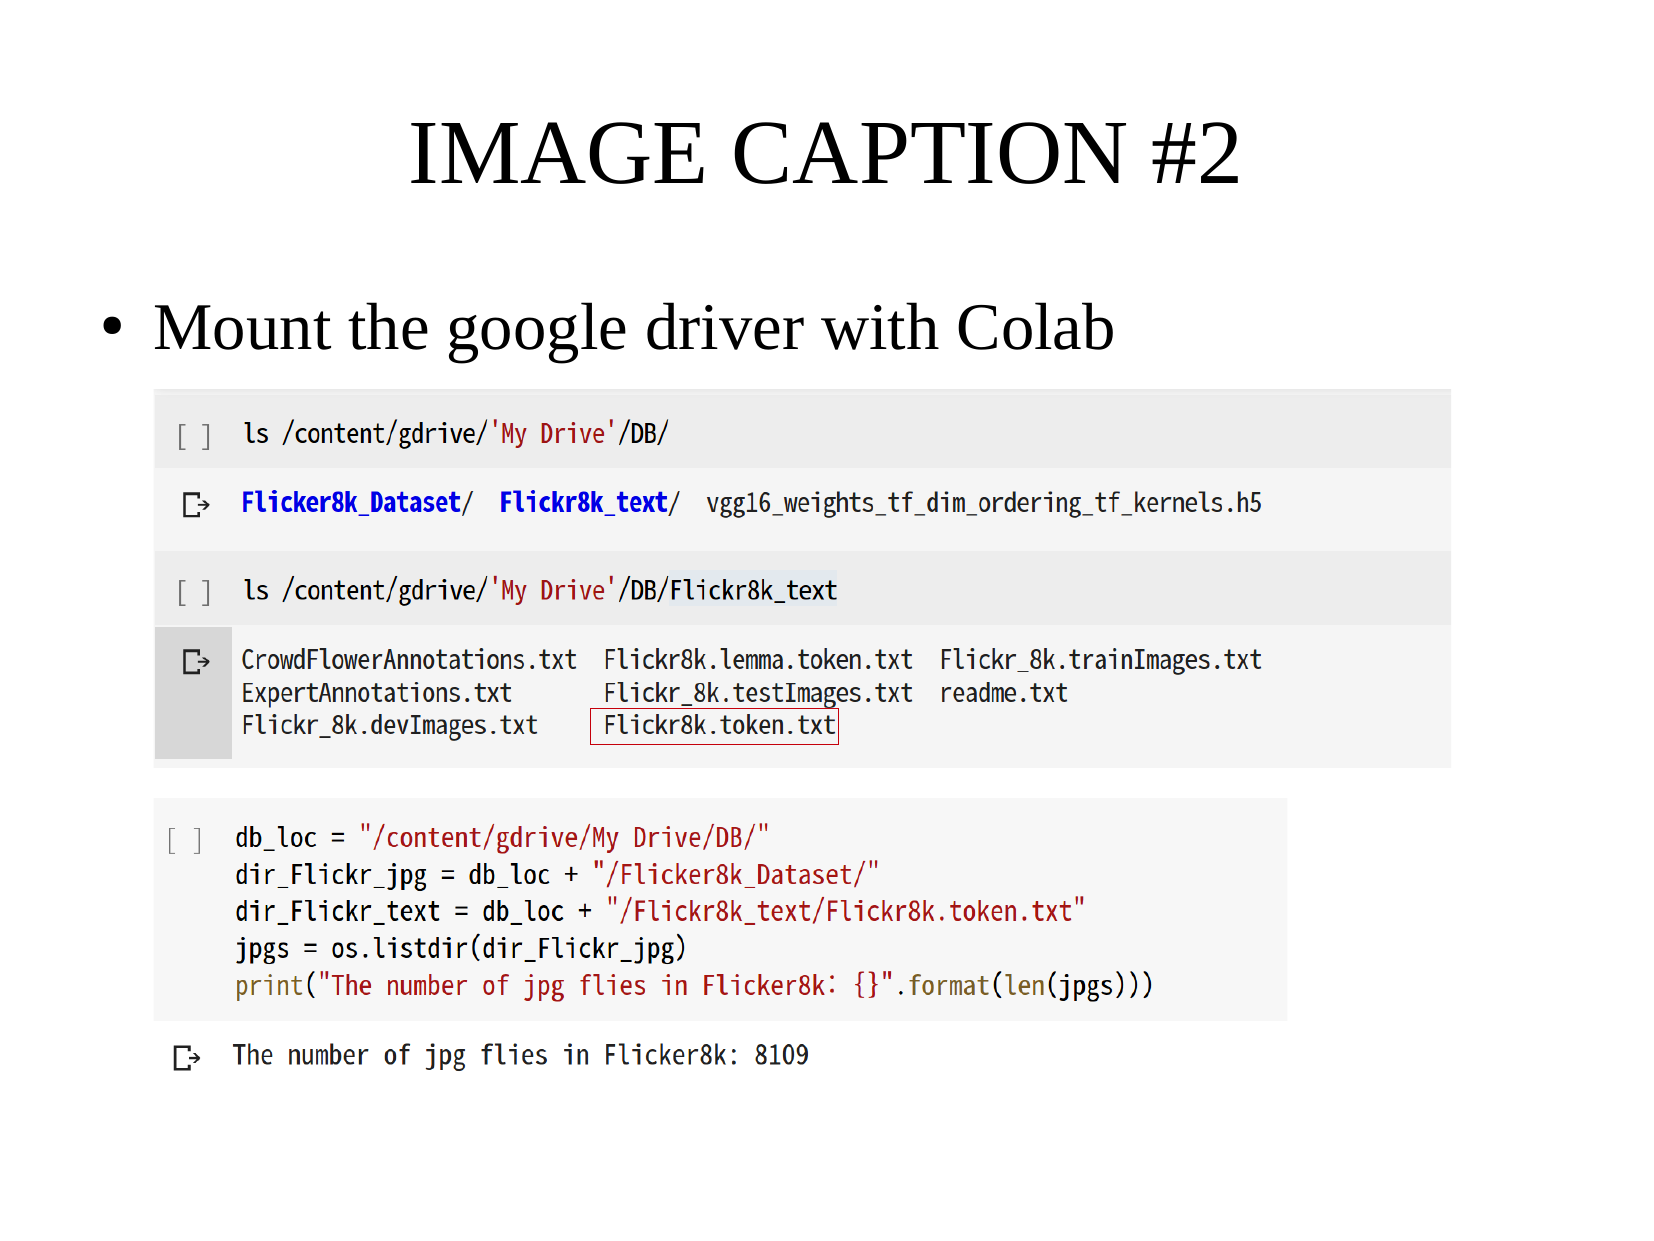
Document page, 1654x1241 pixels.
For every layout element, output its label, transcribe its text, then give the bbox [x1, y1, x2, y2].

picture [153, 791, 1288, 1087]
list Mount the google driver with Colab [82, 290, 1571, 1010]
title IMAGE CAPTION #2 [82, 49, 1571, 257]
text_box [590, 708, 839, 745]
picture [153, 389, 1452, 768]
